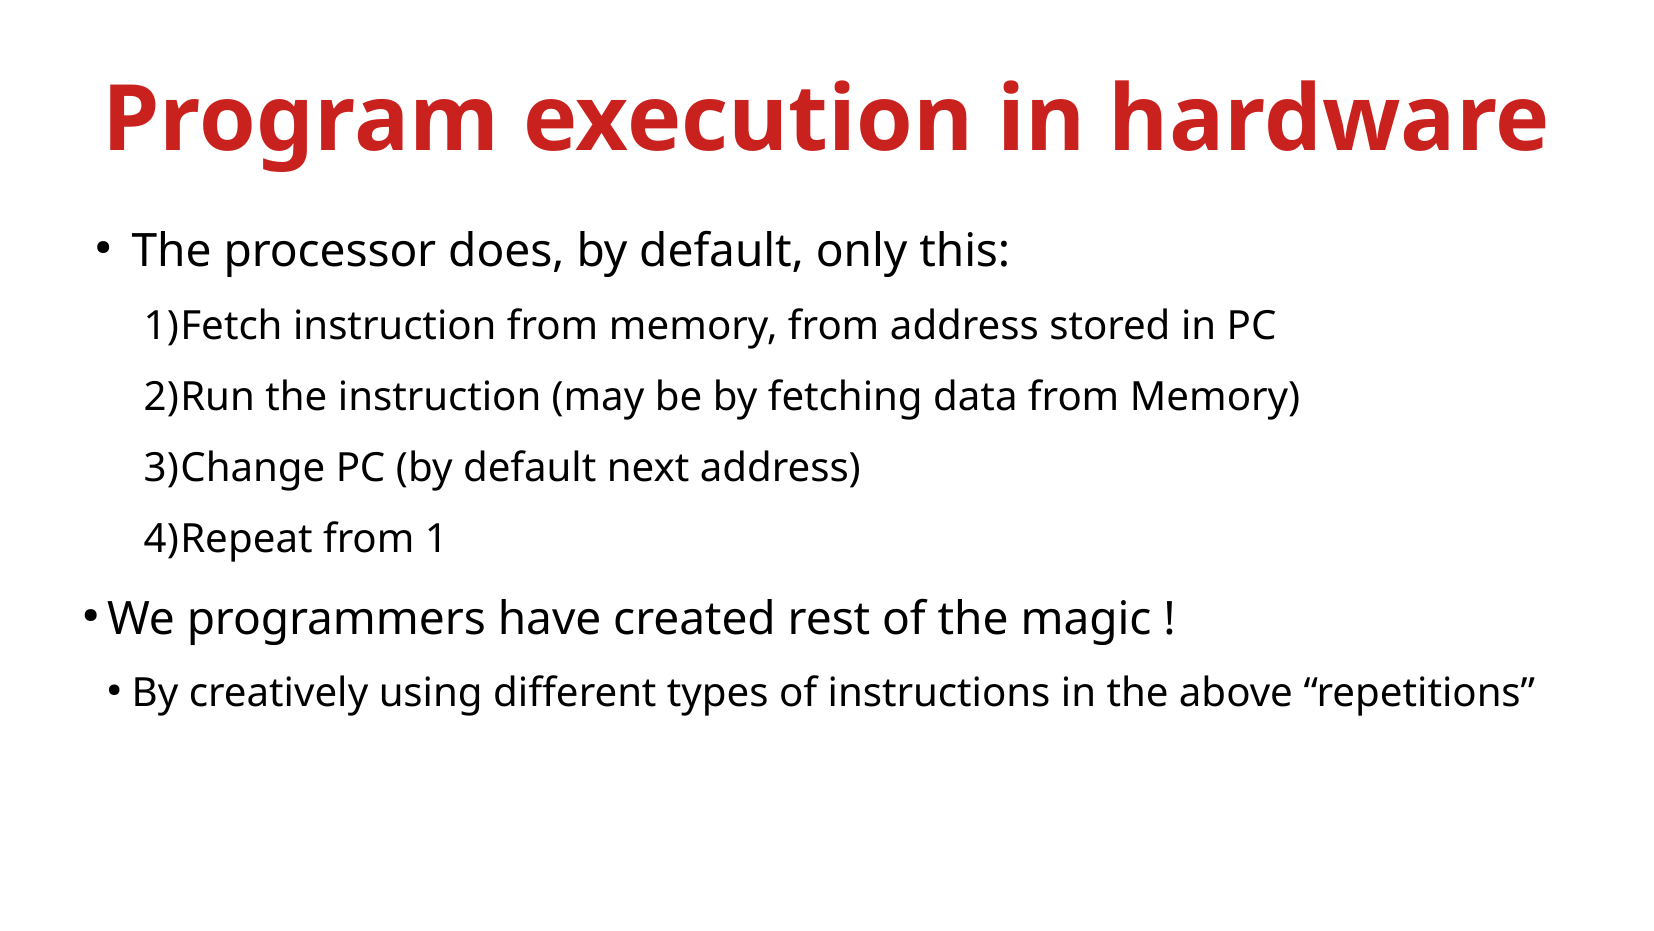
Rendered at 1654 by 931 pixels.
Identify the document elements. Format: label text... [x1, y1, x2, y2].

title Program execution in hardware [82, 37, 1571, 193]
list The processor does, by default, only this: Fetch instruction from memory, from address stored in PC Run the instruction (may be by fetching data from Memory) Change PC (by default next address) Repeat from 1 We programmers have created rest of the magic ! By creatively using different types of instructions in the above “repetitions” [82, 217, 1571, 758]
